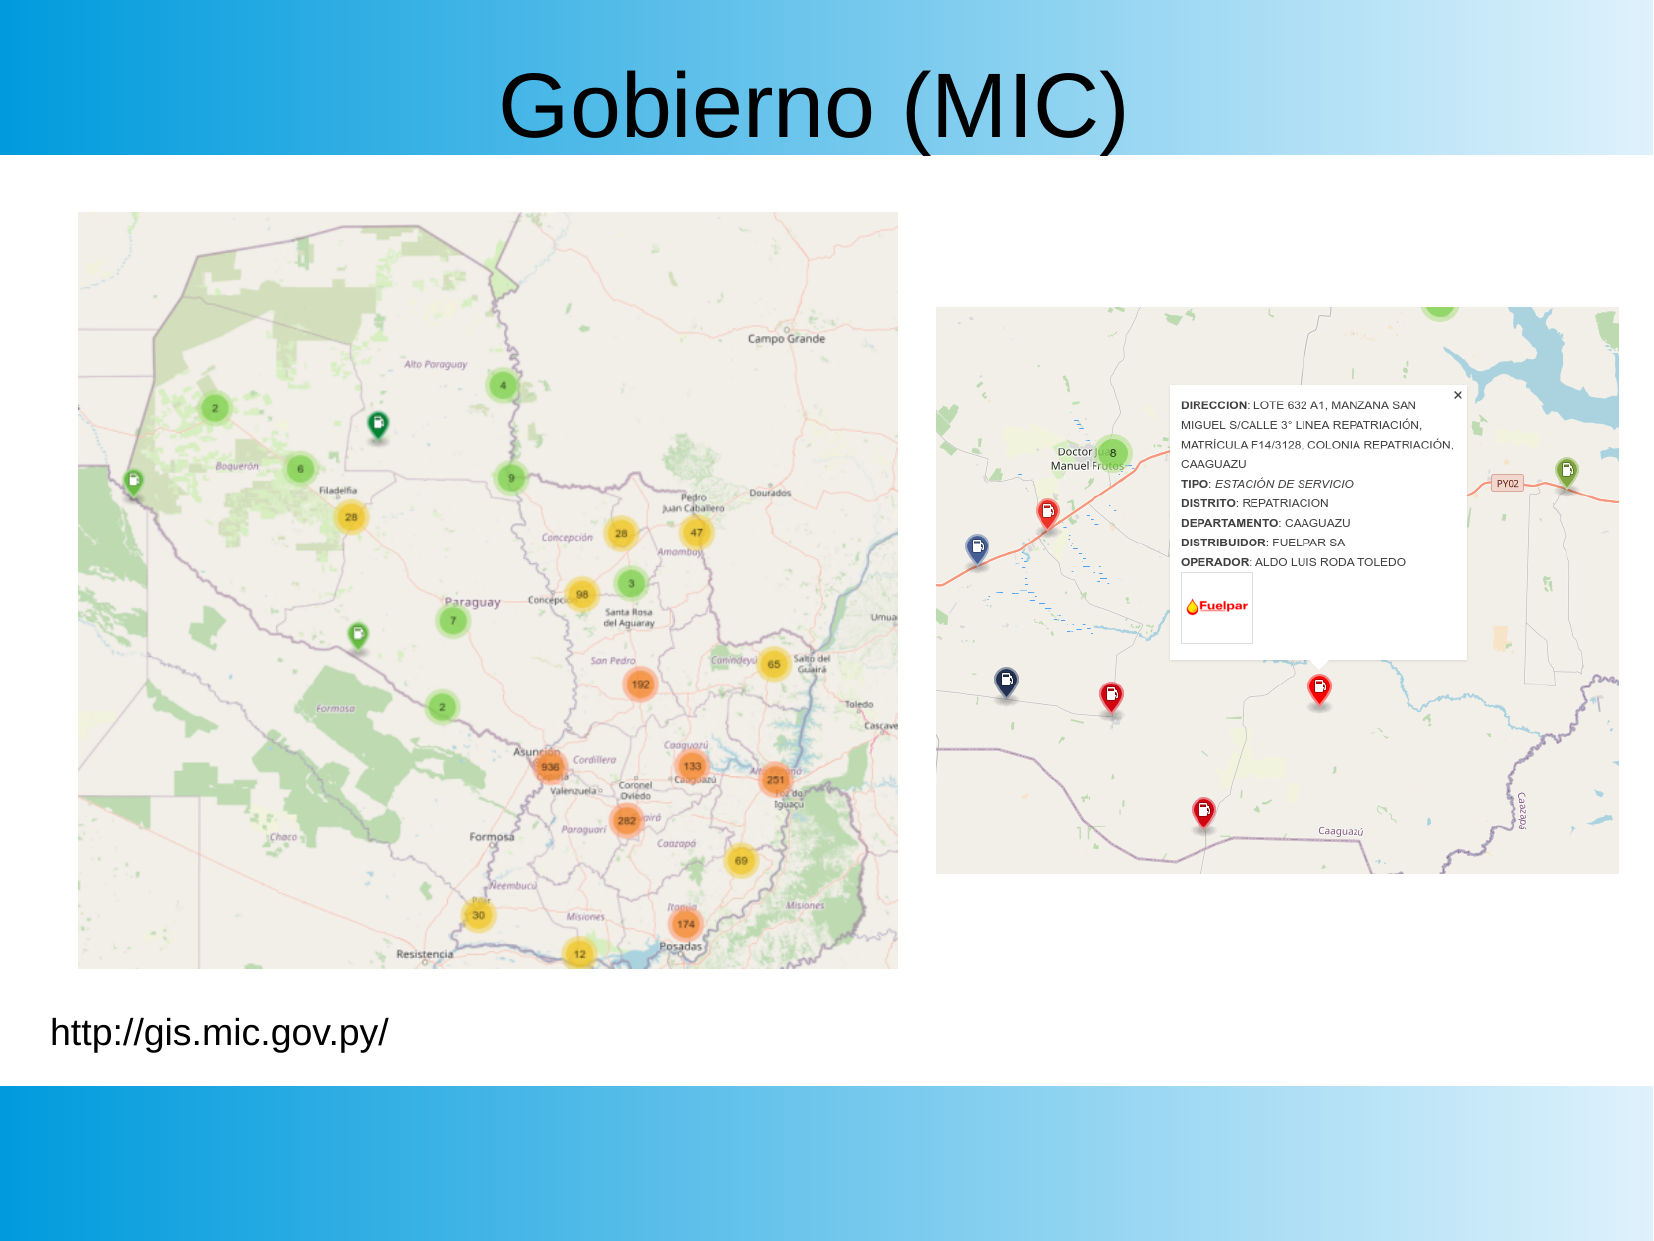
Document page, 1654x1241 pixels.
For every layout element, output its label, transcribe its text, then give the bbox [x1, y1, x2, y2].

title Gobierno (MIC) [70, 0, 1559, 208]
picture [936, 307, 1619, 875]
picture [78, 212, 898, 969]
text_box http://gis.mic.gov.py/ [35, 1003, 556, 1061]
